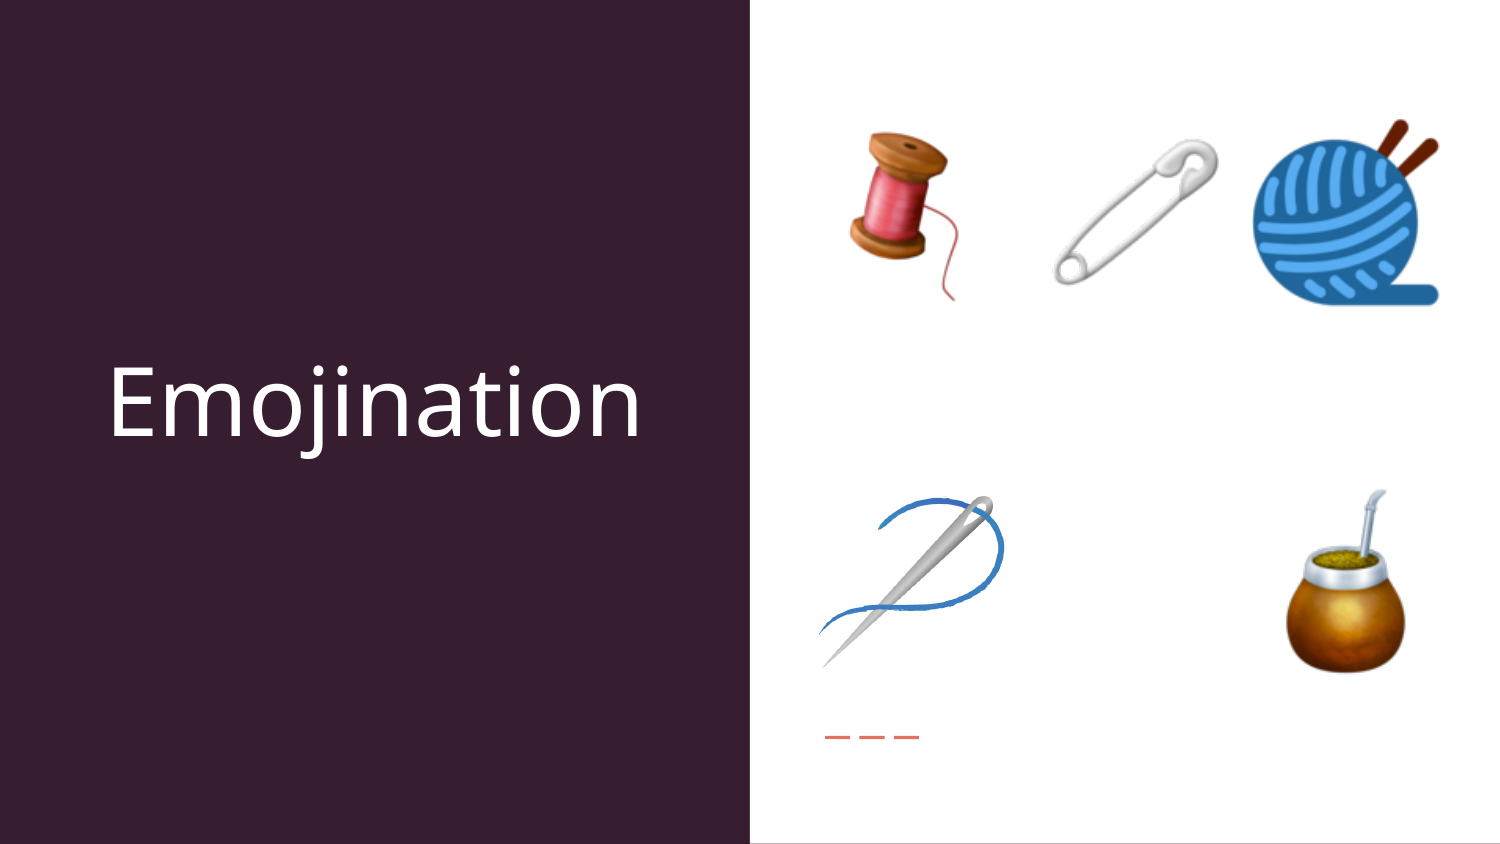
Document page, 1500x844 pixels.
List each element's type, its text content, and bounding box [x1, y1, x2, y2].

picture [810, 480, 1012, 683]
picture [1252, 118, 1440, 307]
picture [810, 118, 998, 307]
picture [1042, 118, 1230, 307]
title Emojination [43, 176, 708, 471]
picture [1252, 487, 1440, 676]
